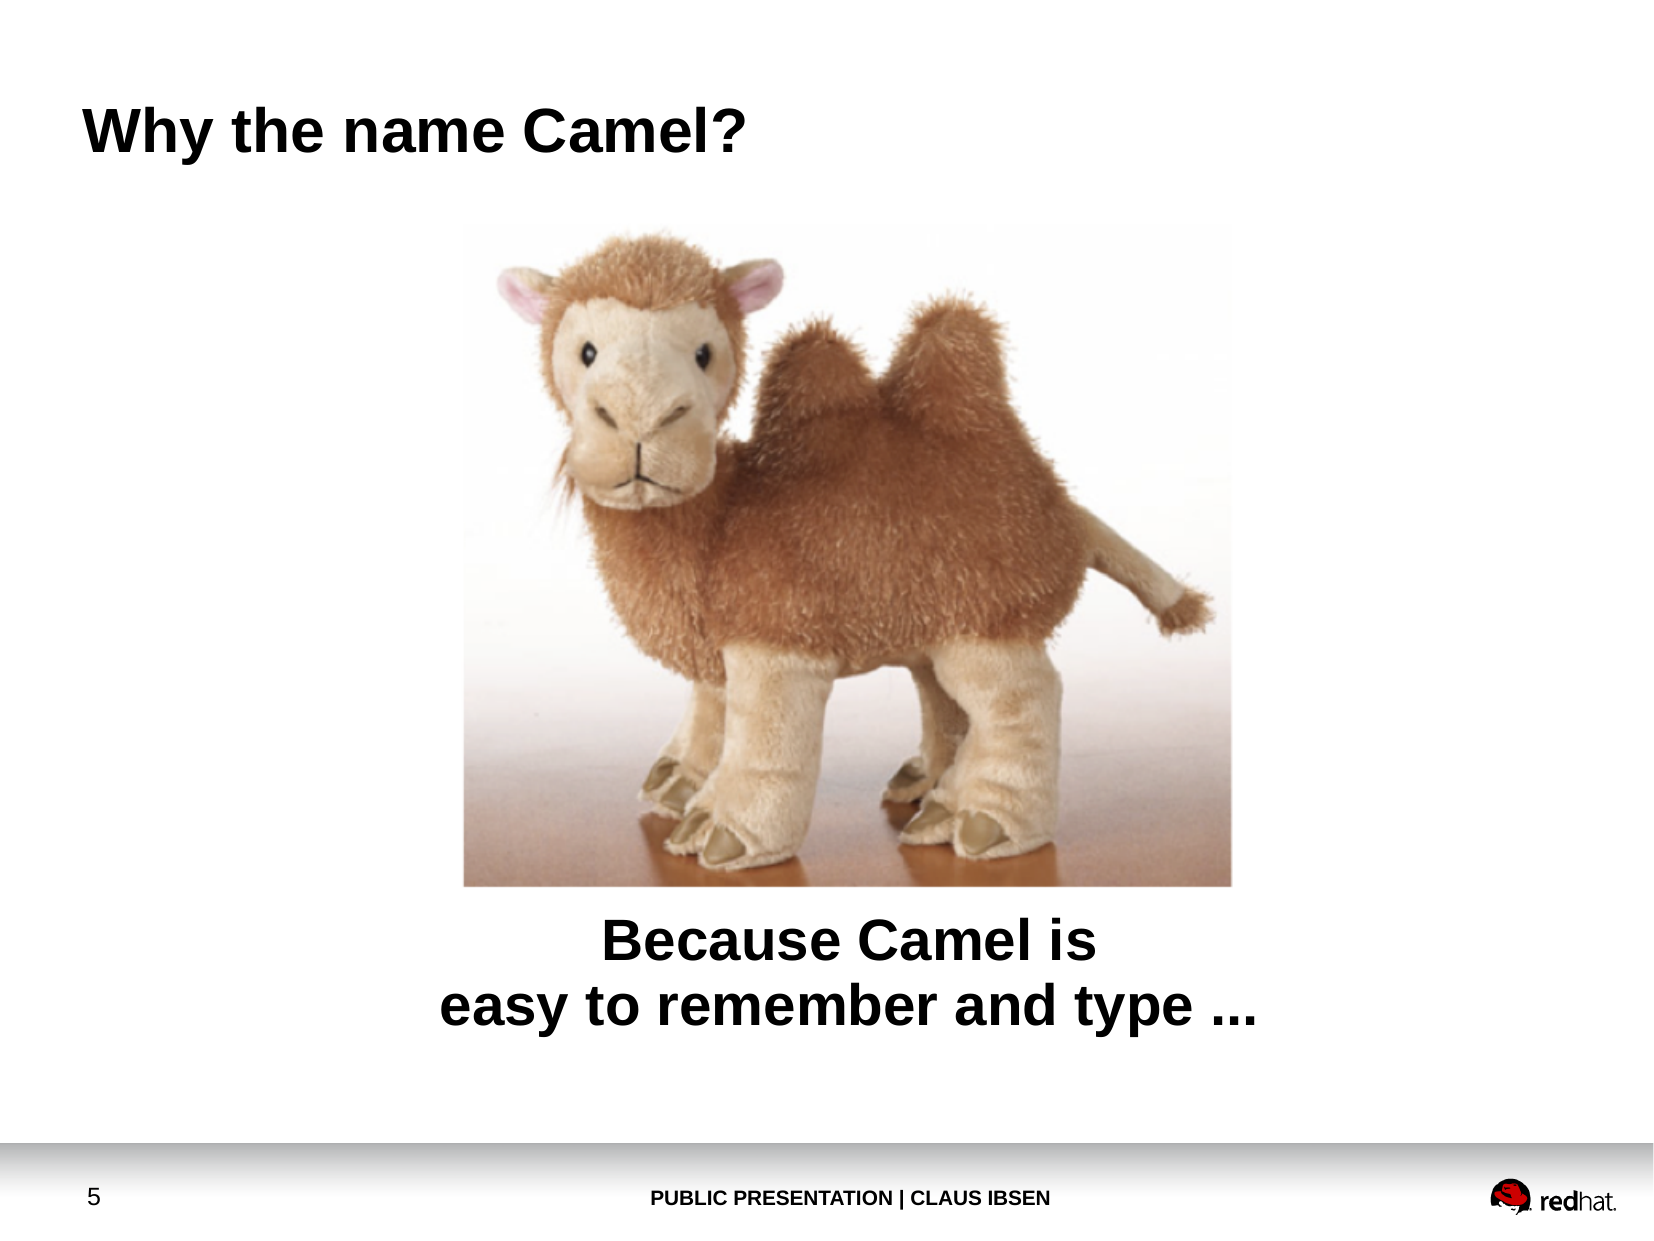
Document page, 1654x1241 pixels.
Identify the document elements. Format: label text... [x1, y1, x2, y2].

title Why the name Camel? [82, 37, 1571, 226]
picture [437, 187, 1276, 900]
picture [0, 1143, 1654, 1241]
text_box Because Camel is easy to remember and type ... [424, 900, 1276, 1045]
